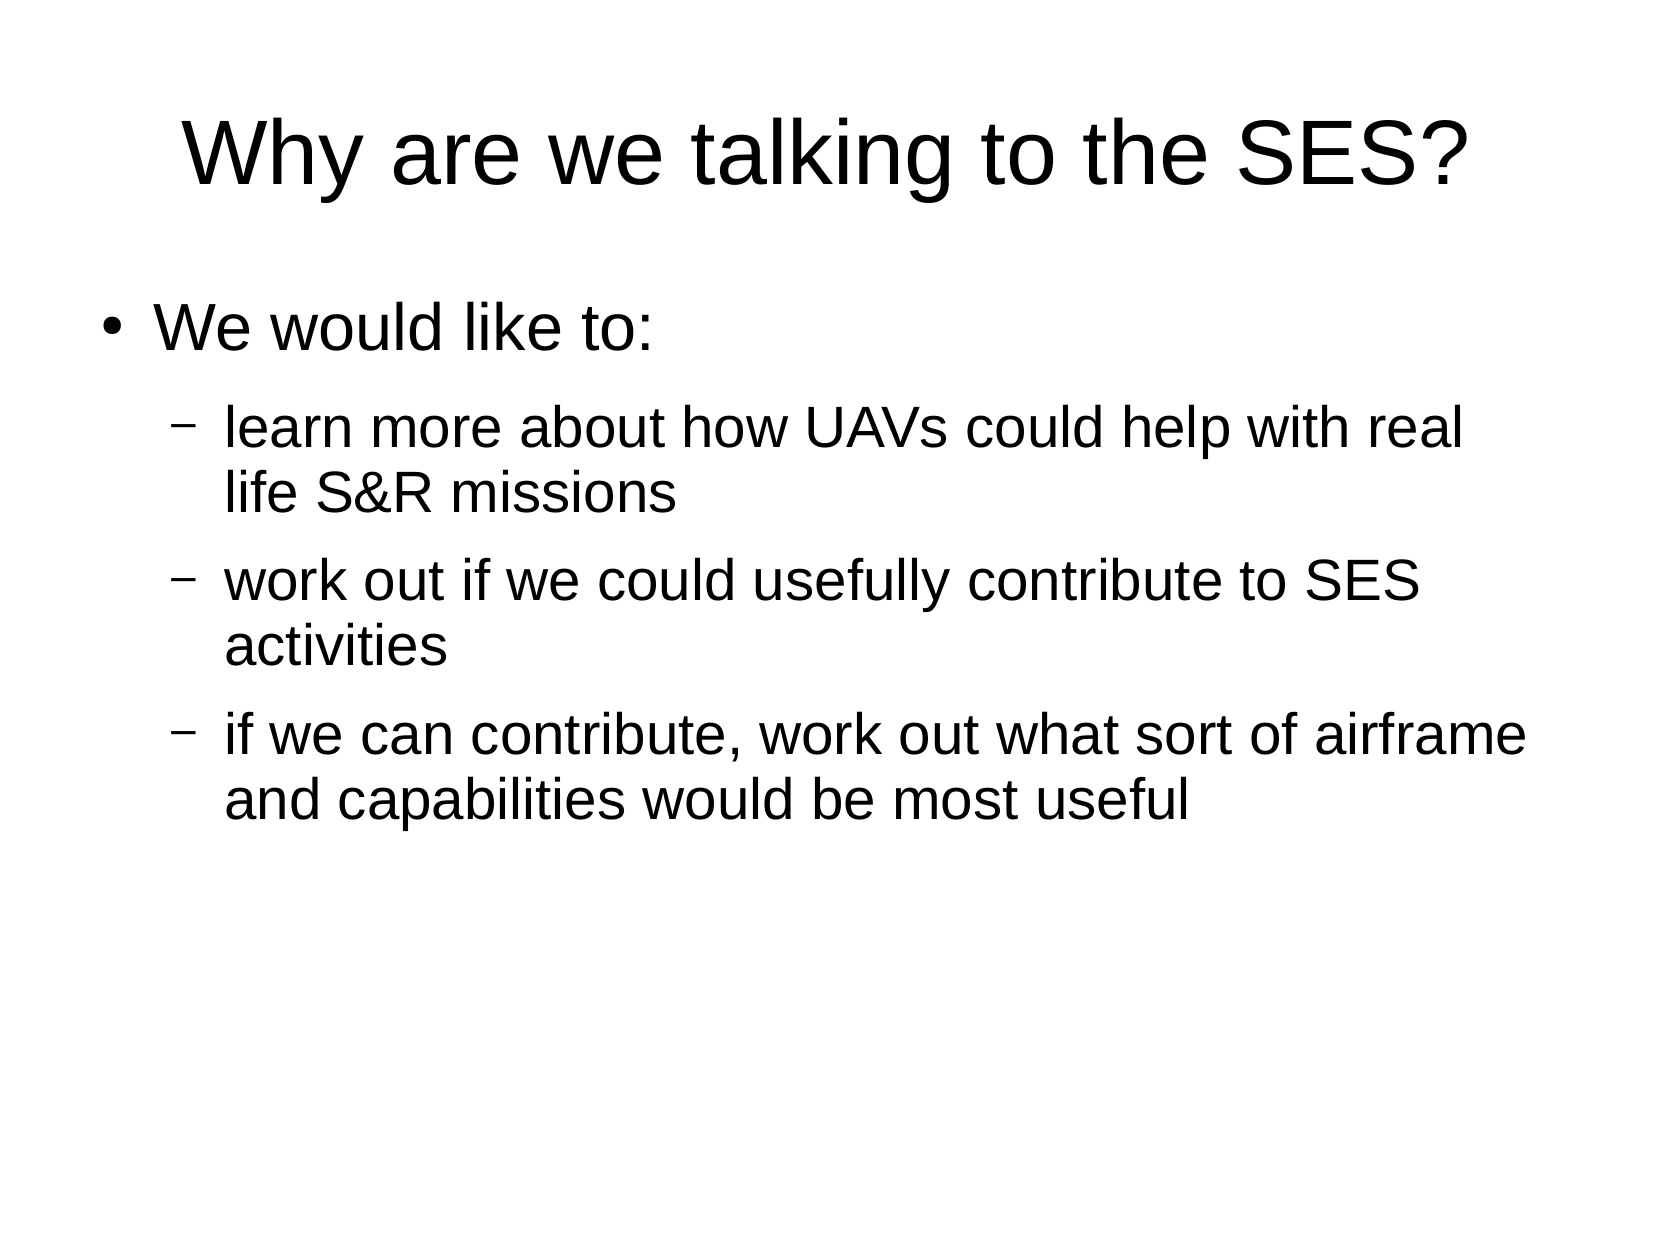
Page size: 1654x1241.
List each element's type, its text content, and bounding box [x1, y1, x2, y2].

list We would like to: learn more about how UAVs could help with real life S&R missions work out if we could usefully contribute to SES activities if we can contribute, work out what sort of airframe and capabilities would be most useful [82, 290, 1538, 1010]
title Why are we talking to the SES? [82, 49, 1571, 257]
